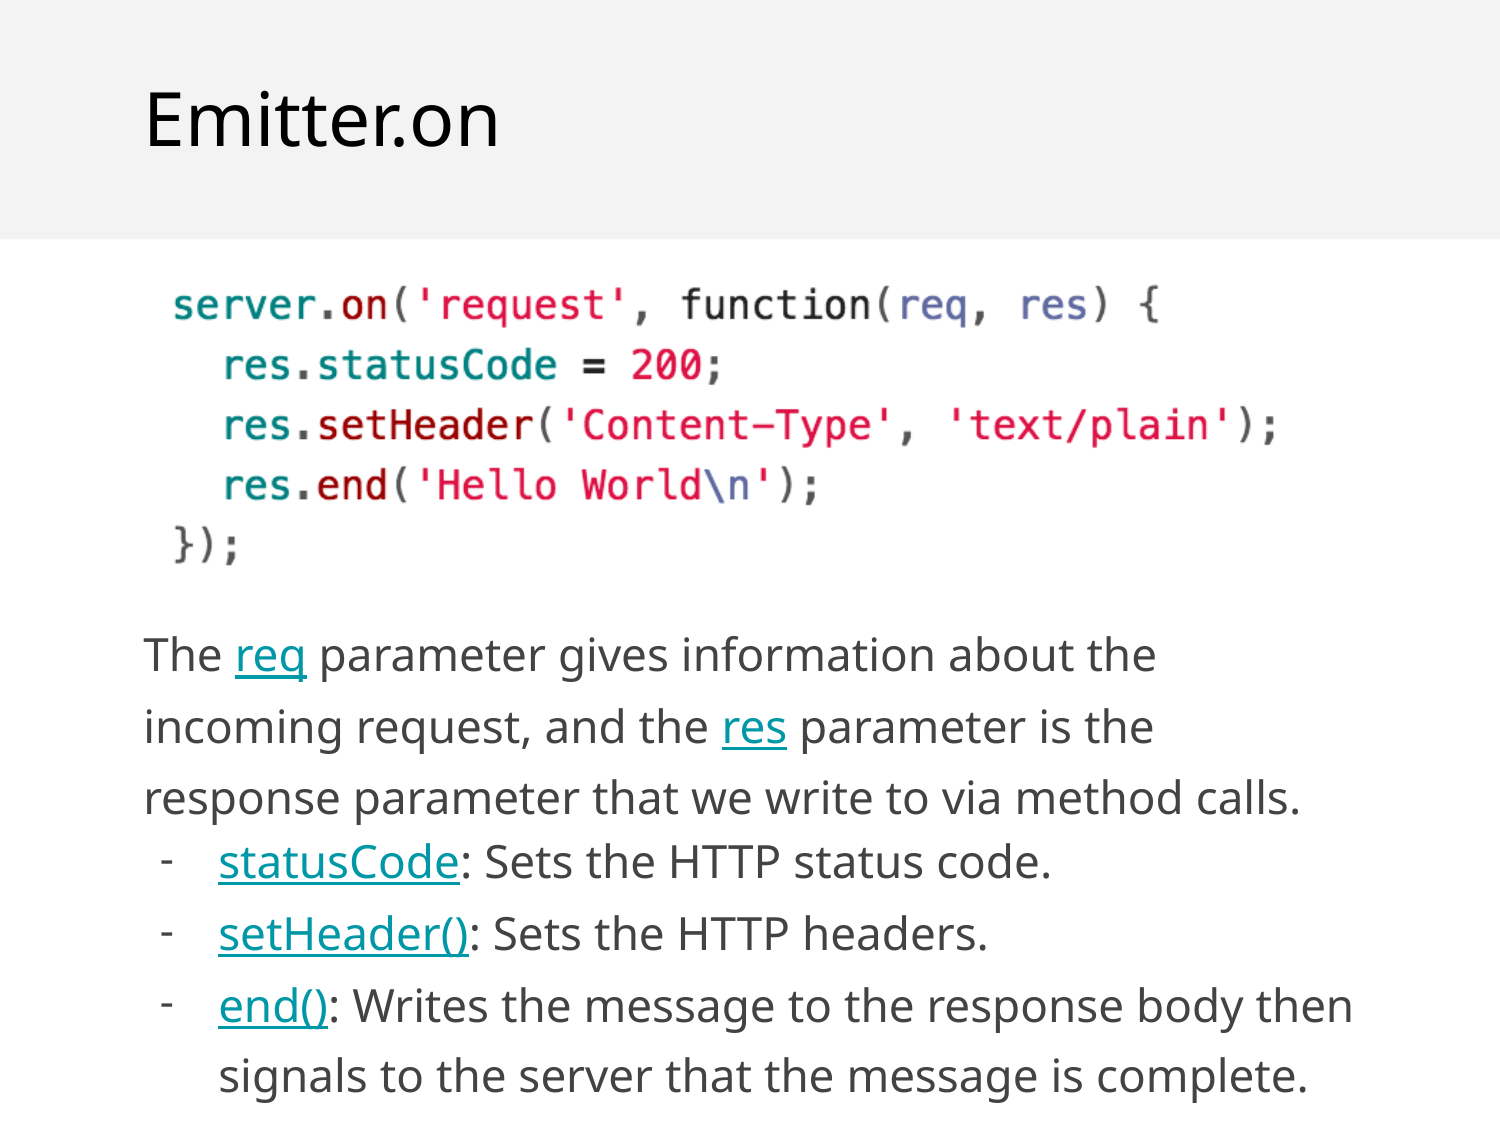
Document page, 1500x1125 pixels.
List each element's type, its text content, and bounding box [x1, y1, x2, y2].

picture [143, 257, 1315, 609]
list The req parameter gives information about the incoming request, and the res parameter is the response parameter that we write to via method calls. statusCode: Sets the HTTP status code. setHeader(): Sets the HTTP headers. end(): Writes the message to the response body then signals to the server that the message is complete. [128, 601, 1372, 1093]
title Emitter.on [128, 56, 1372, 183]
